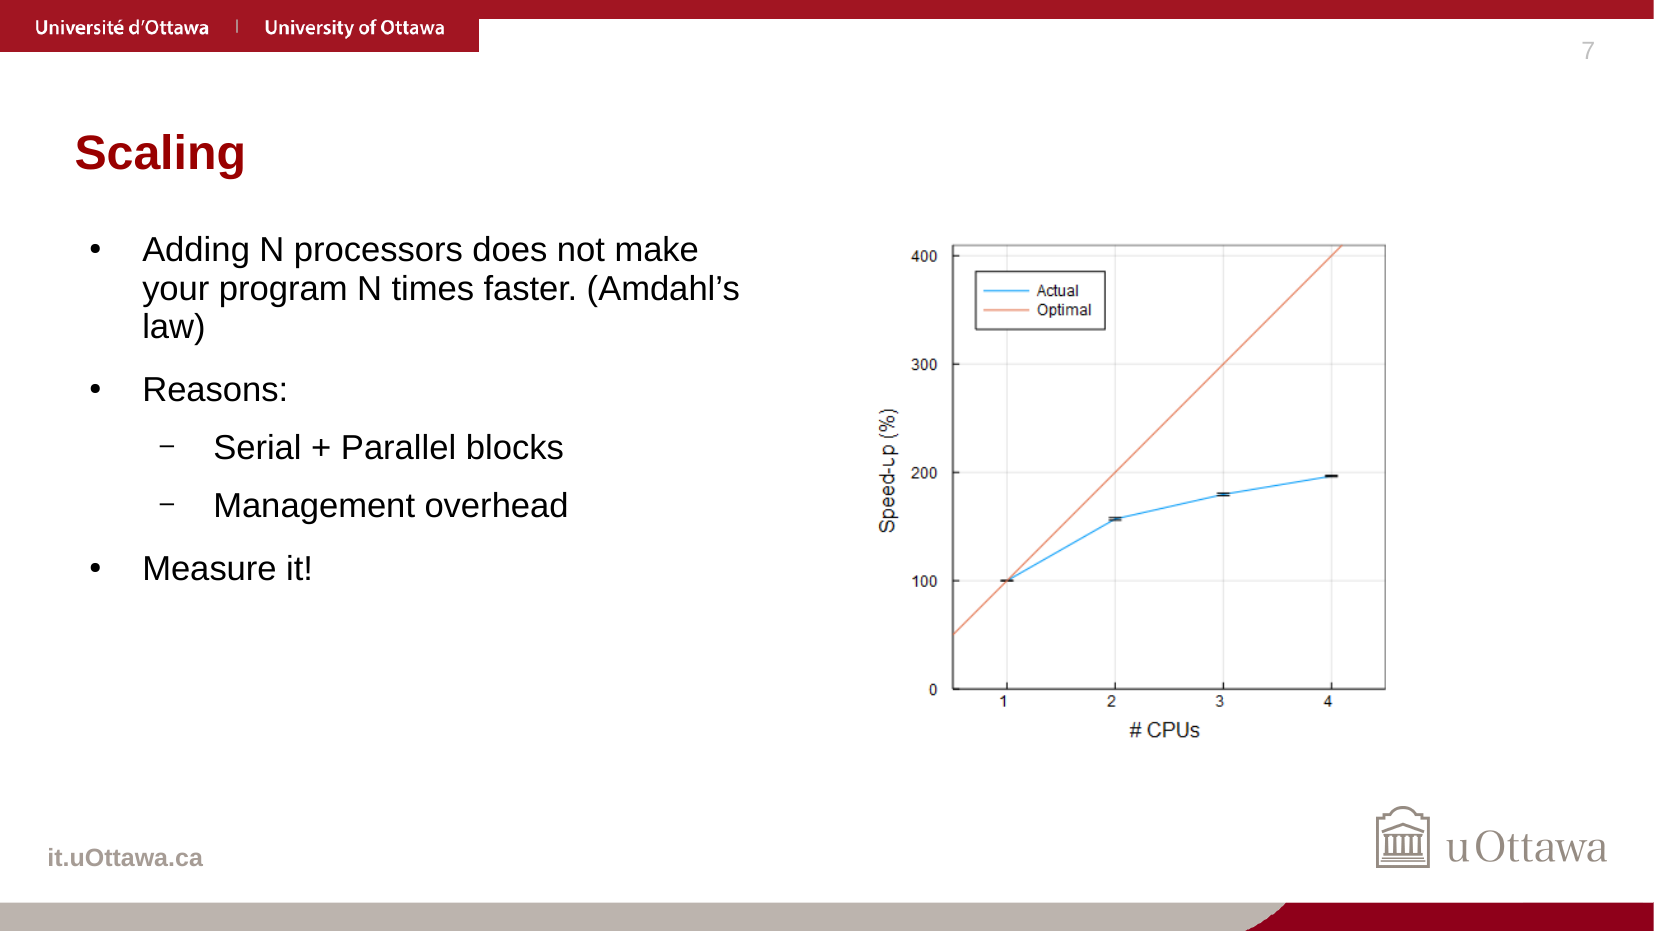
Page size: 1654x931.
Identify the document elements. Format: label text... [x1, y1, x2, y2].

picture [869, 230, 1400, 740]
picture [0, 903, 1654, 931]
title Scaling [74, 93, 1481, 212]
picture [1376, 806, 1607, 868]
picture [0, 0, 1654, 52]
list Adding N processors does not make your program N times faster. (Amdahl’s law) Reasons: Serial + Parallel blocks Management overhead Measure it! [71, 230, 758, 740]
